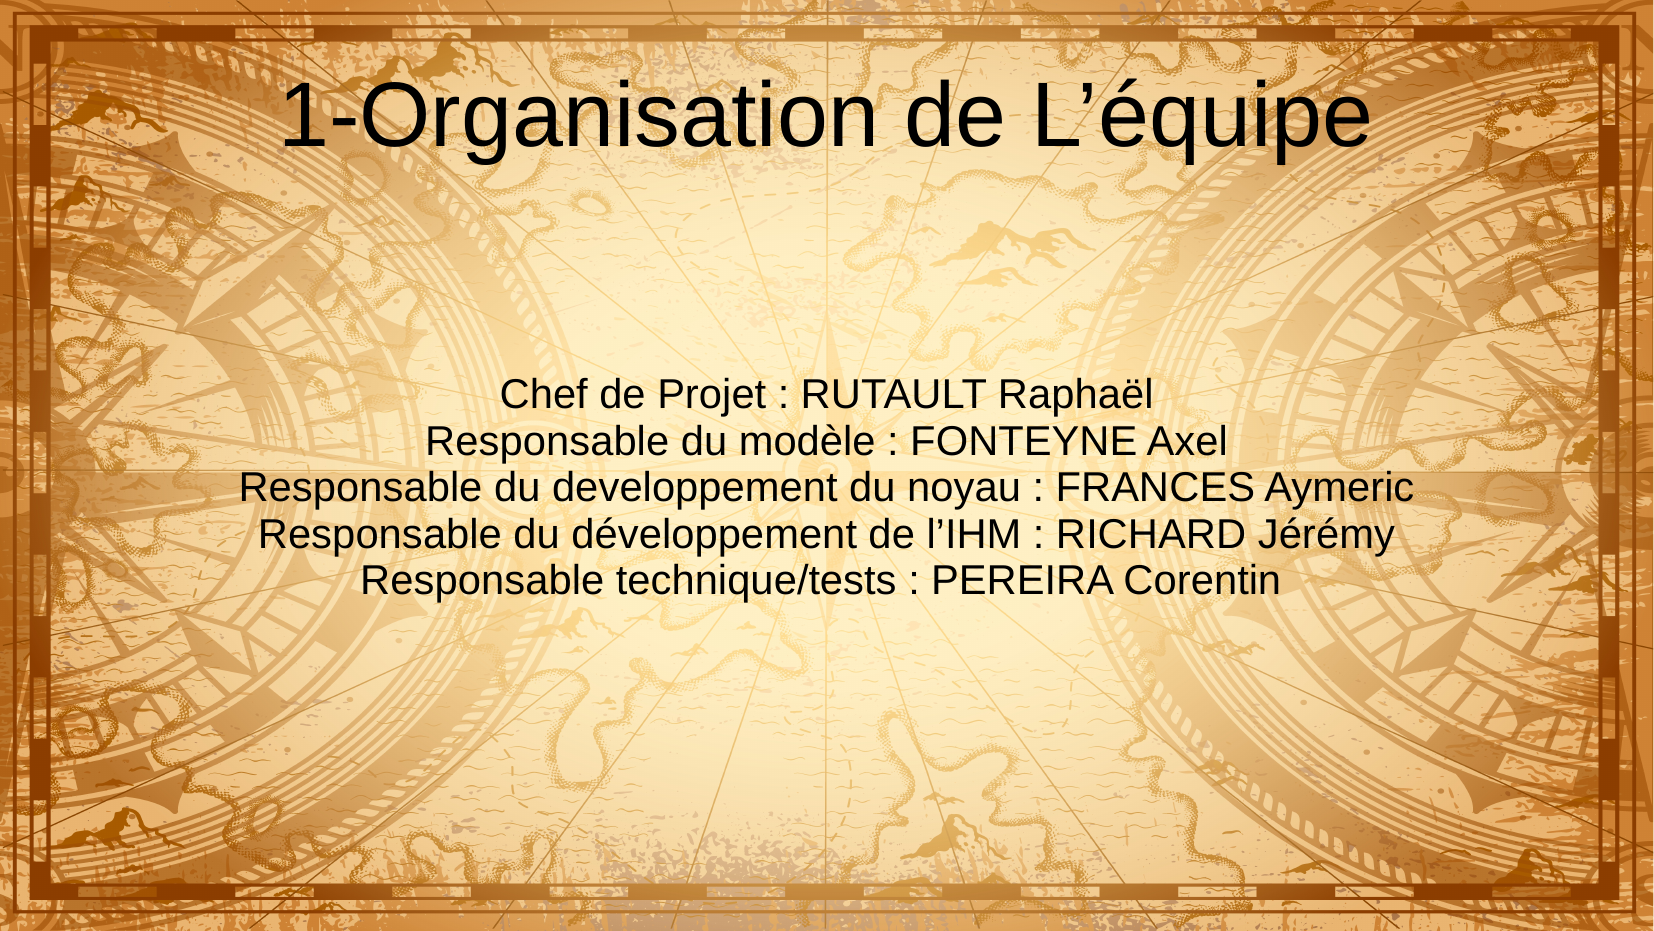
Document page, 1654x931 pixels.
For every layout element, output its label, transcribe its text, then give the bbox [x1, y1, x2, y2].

picture [0, 0, 1654, 931]
title 1-Organisation de L’équipe [82, 37, 1571, 193]
subtitle Chef de Projet : RUTAULT Raphaël Responsable du modèle : FONTEYNE Axel Responsable du developpement du noyau : FRANCES Aymeric Responsable du développement de l’IHM : RICHARD Jérémy Responsable technique/tests : PEREIRA Corentin [82, 217, 1571, 758]
